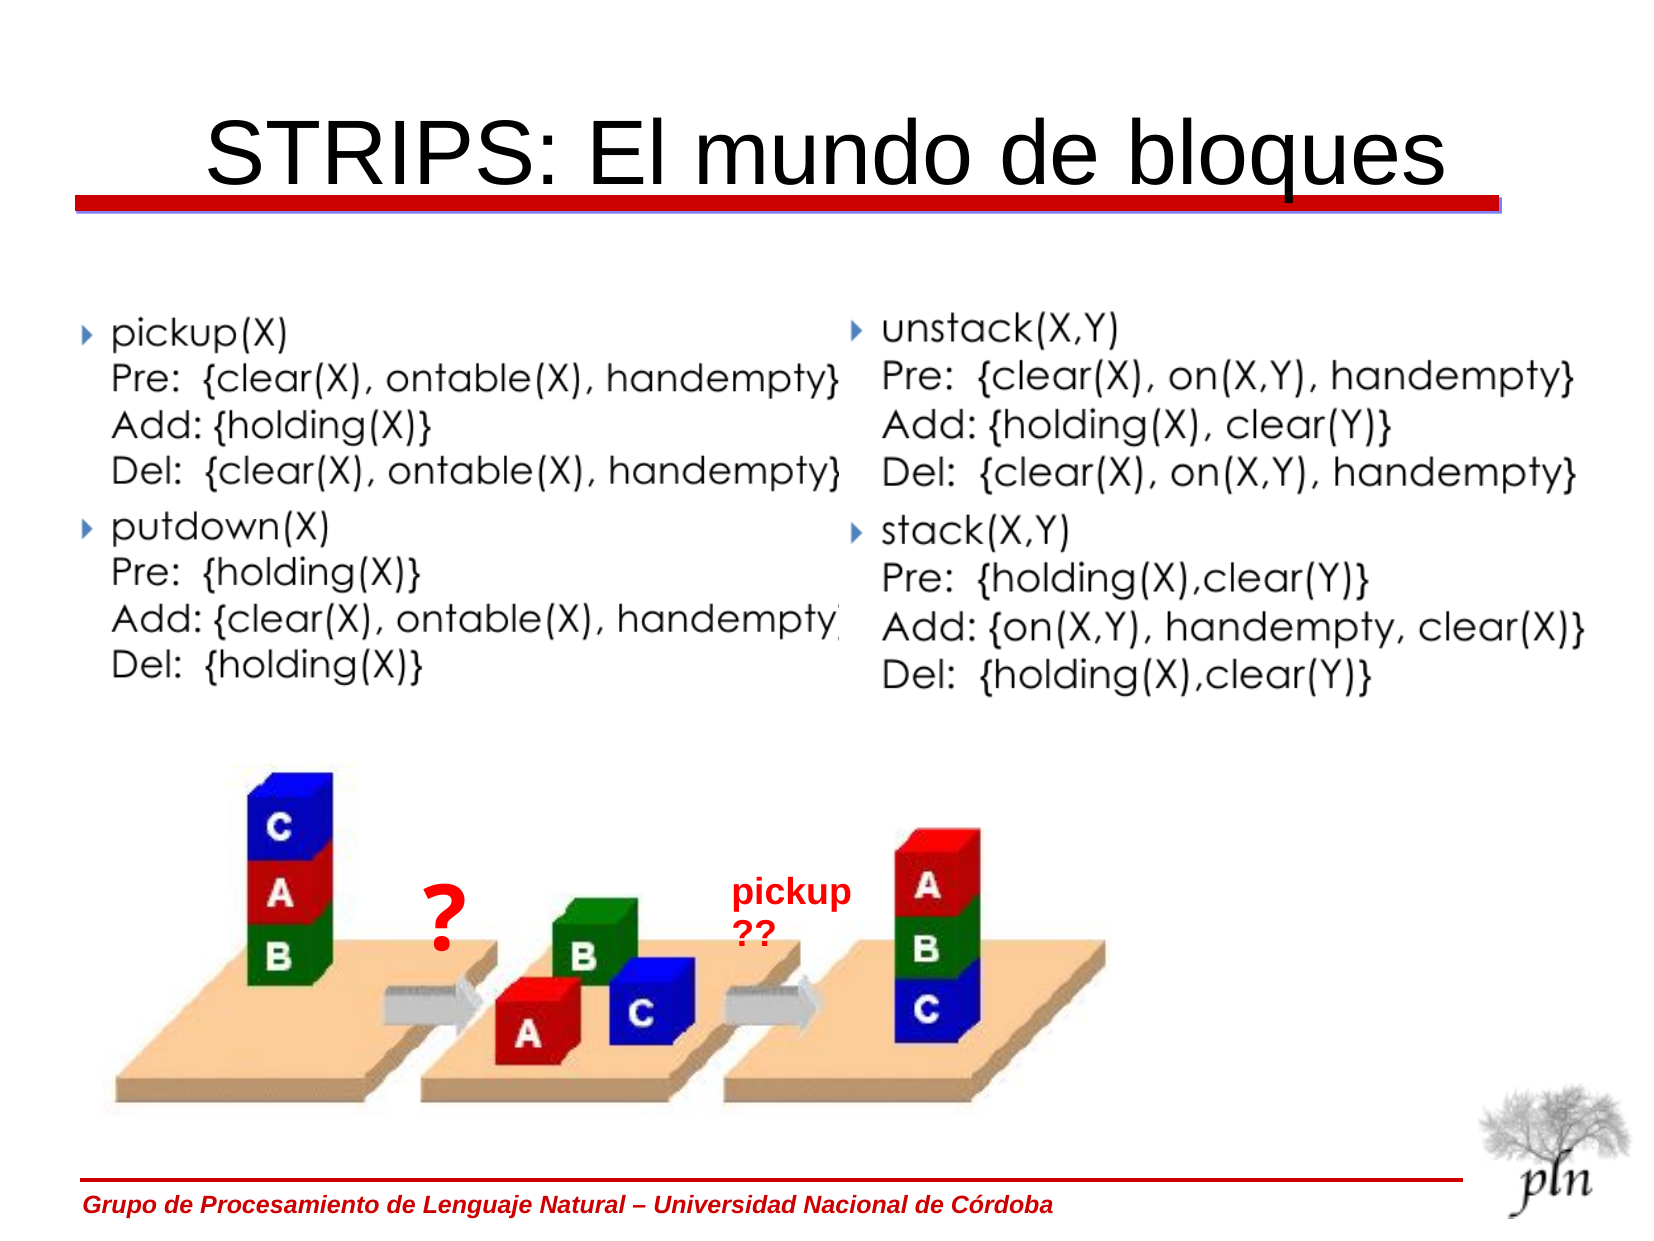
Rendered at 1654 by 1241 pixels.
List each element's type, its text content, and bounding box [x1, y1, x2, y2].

picture [1477, 1083, 1635, 1219]
text_box pickup ?? [716, 862, 910, 962]
title STRIPS: El mundo de bloques [82, 56, 1571, 250]
text_box ? [409, 844, 485, 988]
picture [79, 749, 1128, 1126]
picture [69, 304, 1605, 712]
